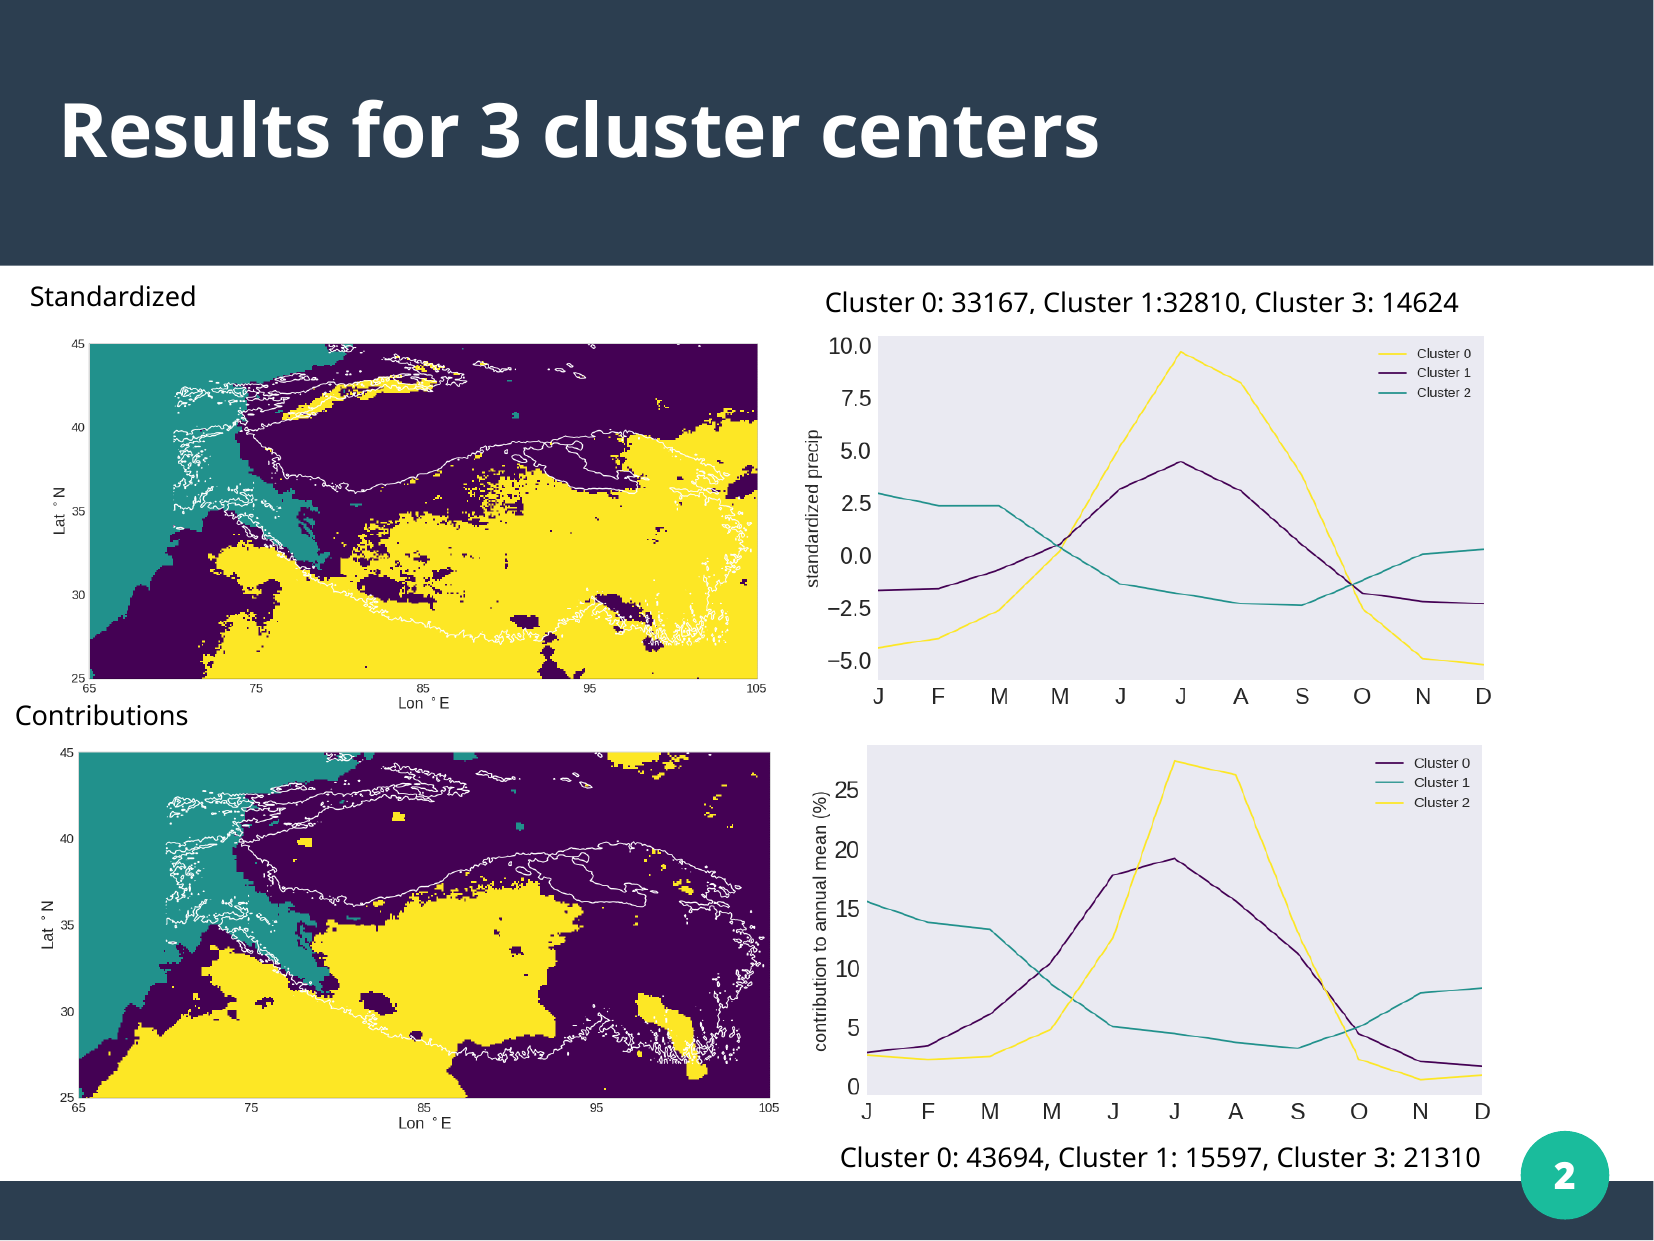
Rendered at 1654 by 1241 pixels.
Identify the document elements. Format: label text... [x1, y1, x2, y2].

picture [0, 314, 1561, 1156]
text_box Contributions [0, 688, 556, 736]
text_box Standardized [15, 270, 571, 317]
text_box Cluster 0: 33167, Cluster 1:32810, Cluster 3: 14624 [810, 240, 1654, 318]
text_box Cluster 0: 43694, Cluster 1: 15597, Cluster 3: 21310 [825, 1095, 1654, 1173]
title Results for 3 cluster centers [59, 49, 1595, 207]
